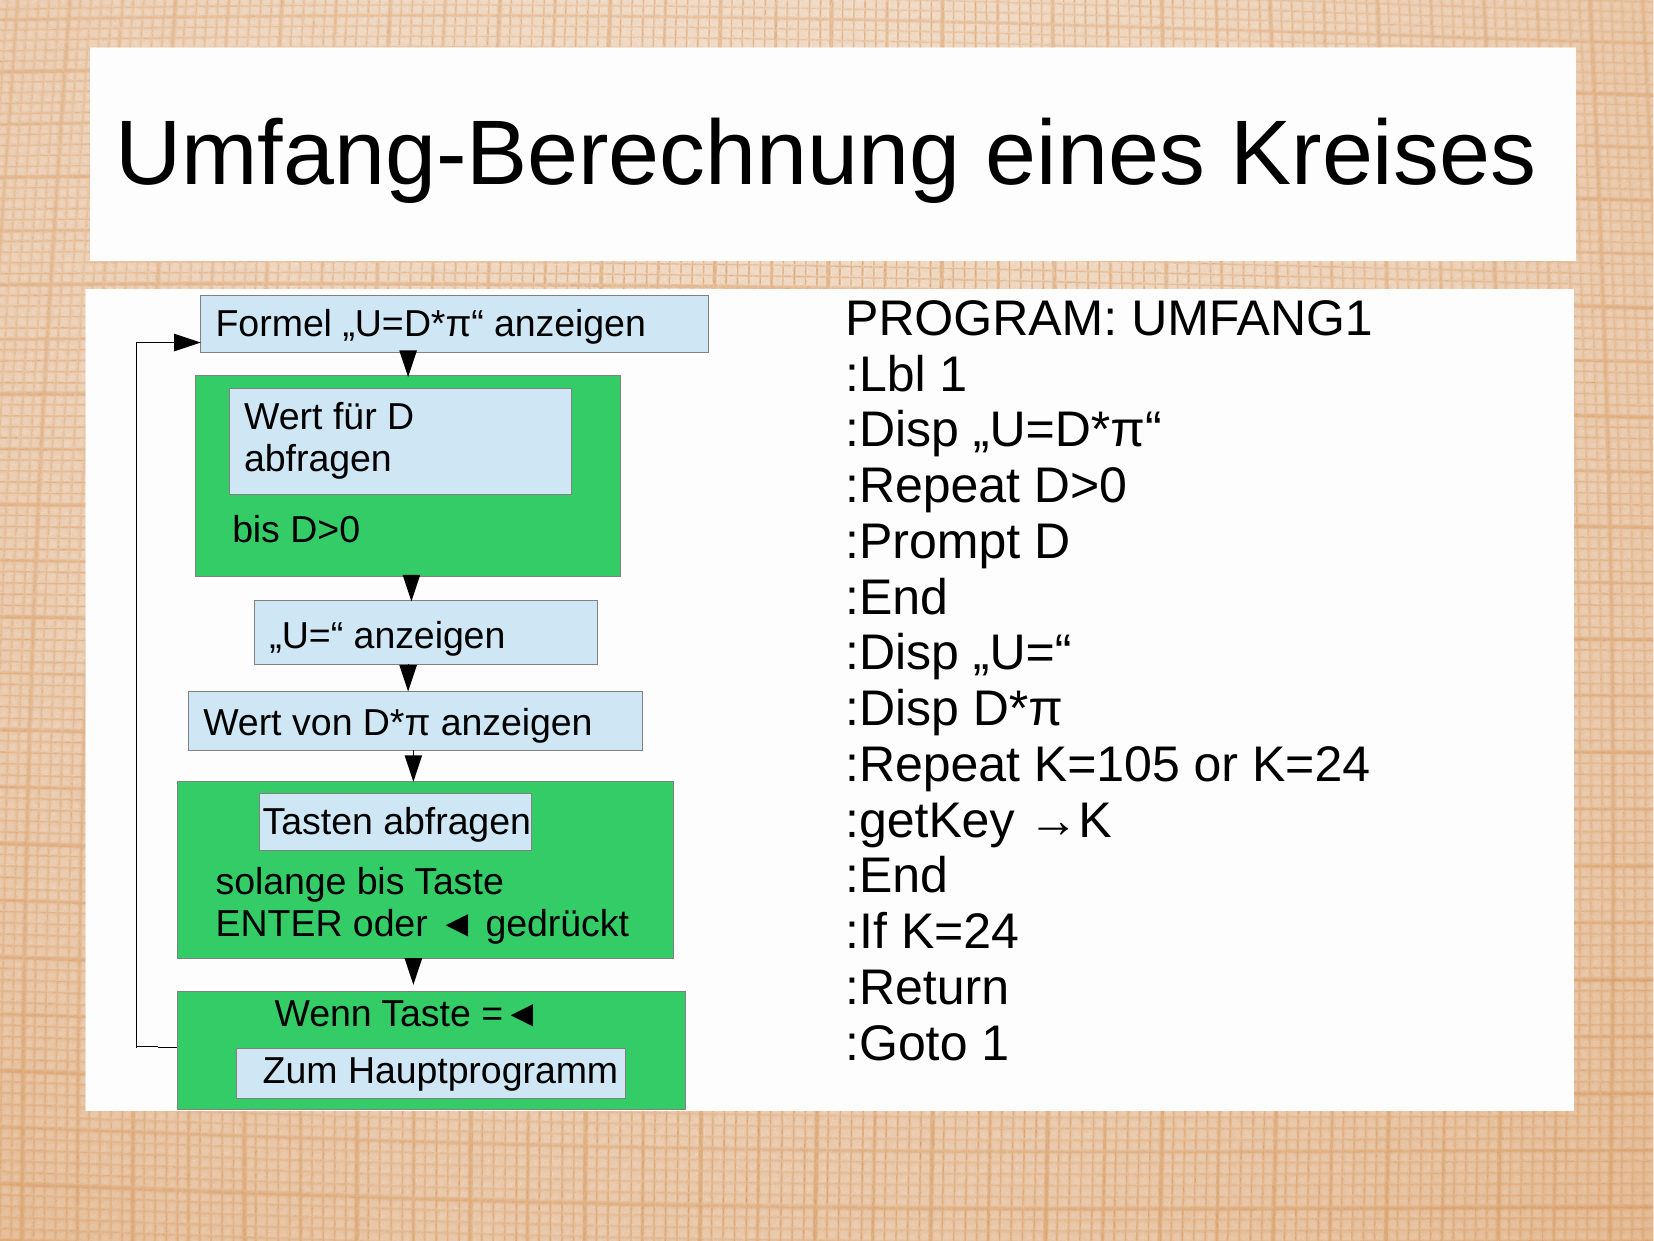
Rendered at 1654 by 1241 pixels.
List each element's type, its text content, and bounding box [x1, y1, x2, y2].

text_box Wert für D abfragen [229, 388, 572, 488]
picture [0, 0, 1654, 1241]
text_box solange bis Taste ENTER oder ◄ gedrückt [200, 852, 650, 952]
list PROGRAM: UMFANG1 :Lbl 1 :Disp „U=D*π“ :Repeat D>0 :Prompt D :End :Disp „U=“ :Disp D*π :Repeat K=105 or K=24 :getKey →K :End :If K=24 :Return :Goto 1 [845, 290, 1572, 1109]
title Umfang-Berechnung eines Kreises [82, 49, 1571, 257]
text_box [195, 375, 621, 577]
text_box [177, 781, 674, 959]
text_box Tasten abfragen [248, 793, 556, 851]
text_box Formel „U=D*π“ anzeigen [200, 295, 733, 353]
text_box [177, 991, 686, 1110]
text_box „U=“ anzeigen [254, 607, 586, 665]
text_box bis D>0 [217, 501, 593, 559]
text_box Zum Hauptprogramm [248, 1041, 638, 1099]
text_box Wert von D*π anzeigen [188, 693, 667, 751]
text_box Wenn Taste =◄ [259, 984, 603, 1041]
text_box [254, 600, 598, 665]
